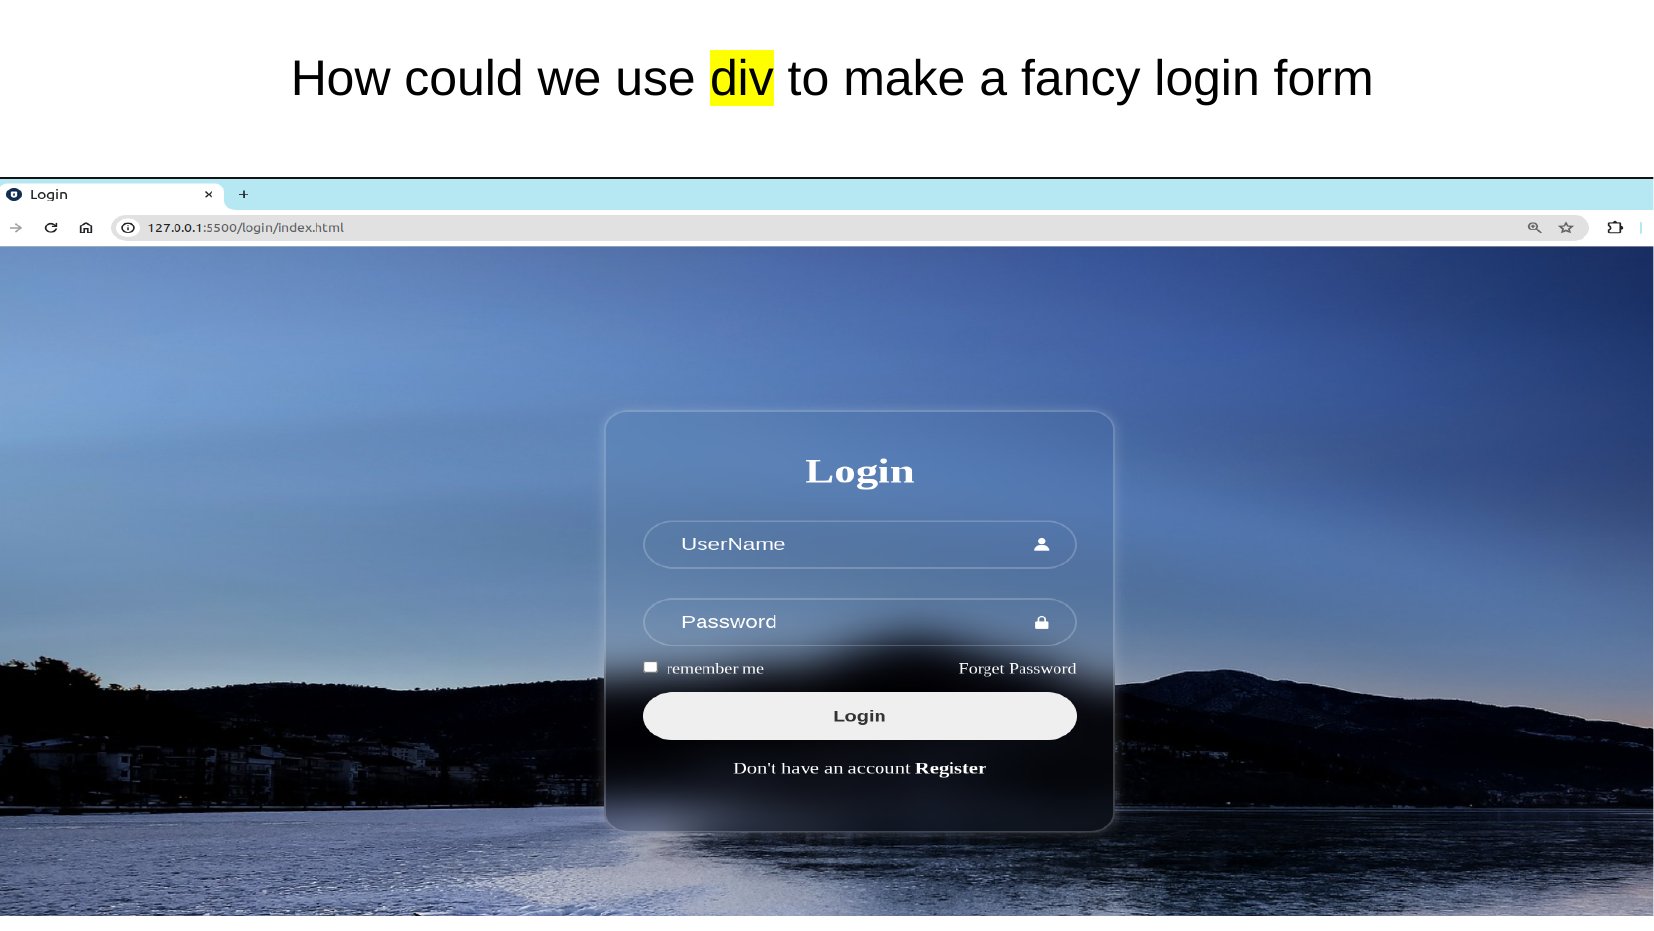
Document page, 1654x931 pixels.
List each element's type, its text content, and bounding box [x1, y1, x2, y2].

title How could we use div to make a fancy login form [88, 0, 1577, 156]
picture [0, 177, 1654, 916]
